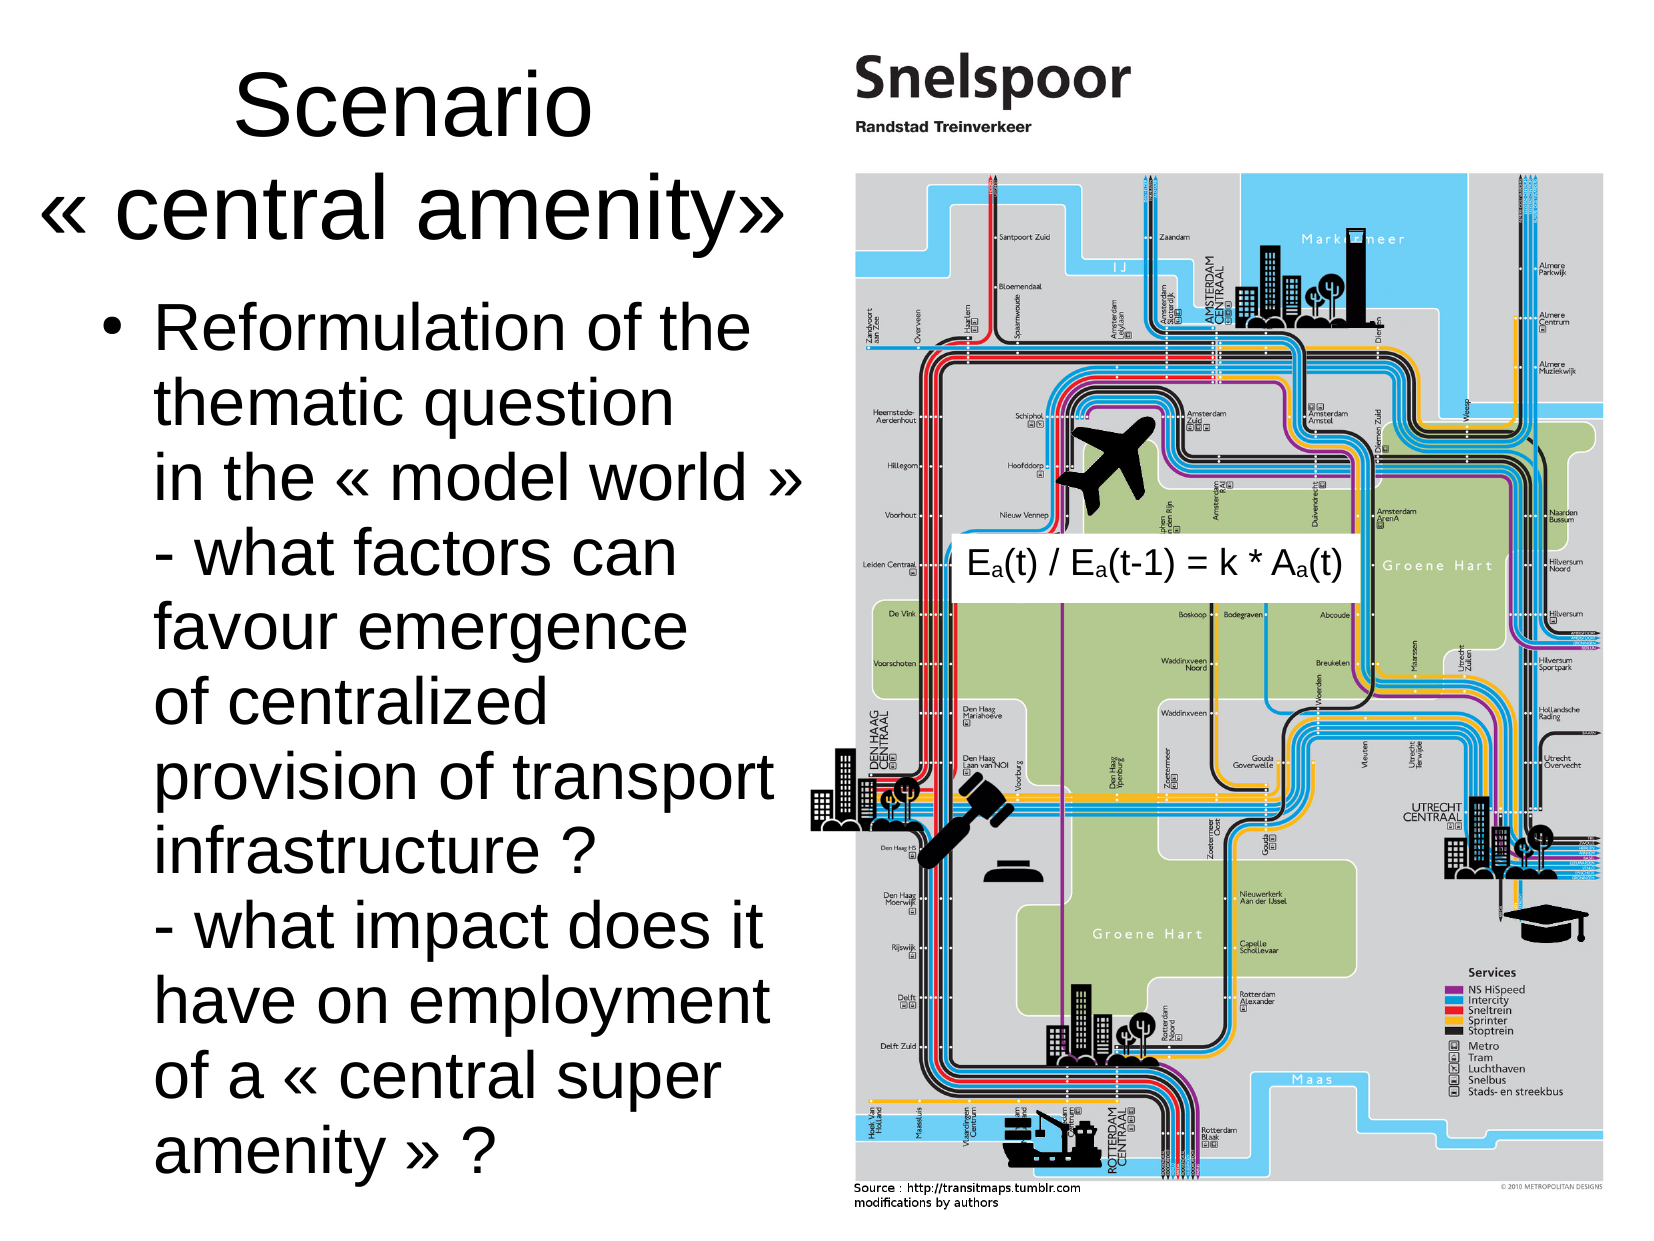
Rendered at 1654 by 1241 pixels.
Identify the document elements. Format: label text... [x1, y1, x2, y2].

text_box Ea(t) / Ea(t-1) = k * Aa(t) [951, 533, 1361, 603]
picture [803, 0, 1654, 1241]
title Scenario « central amenity» [23, 52, 803, 260]
list Reformulation of the thematic question in the « model world » : - what factors can favour emergence of centralized provision of transport infrastructure ? - what impact does it have on employment of a « central super amenity » ? [82, 290, 803, 1010]
